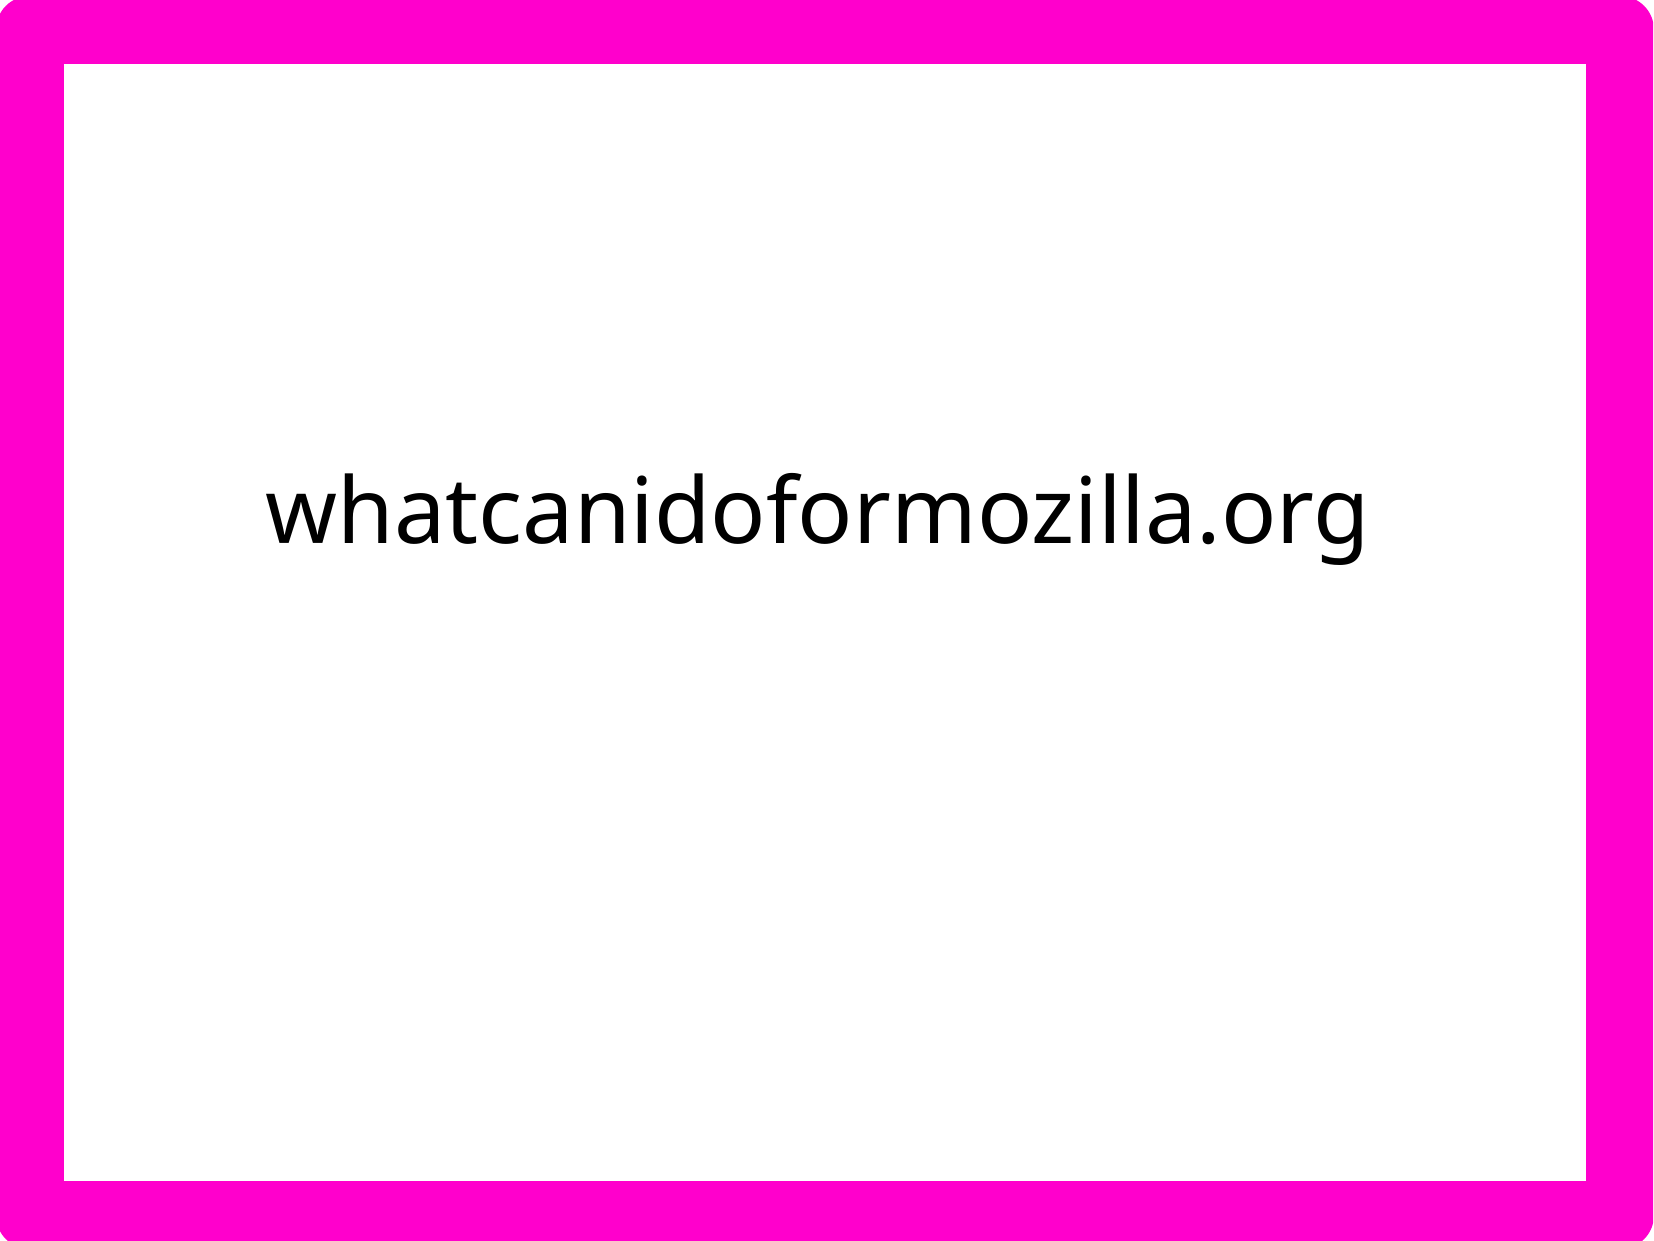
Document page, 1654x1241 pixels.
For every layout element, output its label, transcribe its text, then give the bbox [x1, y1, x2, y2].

title whatcanidoformozilla.org [75, 405, 1563, 613]
